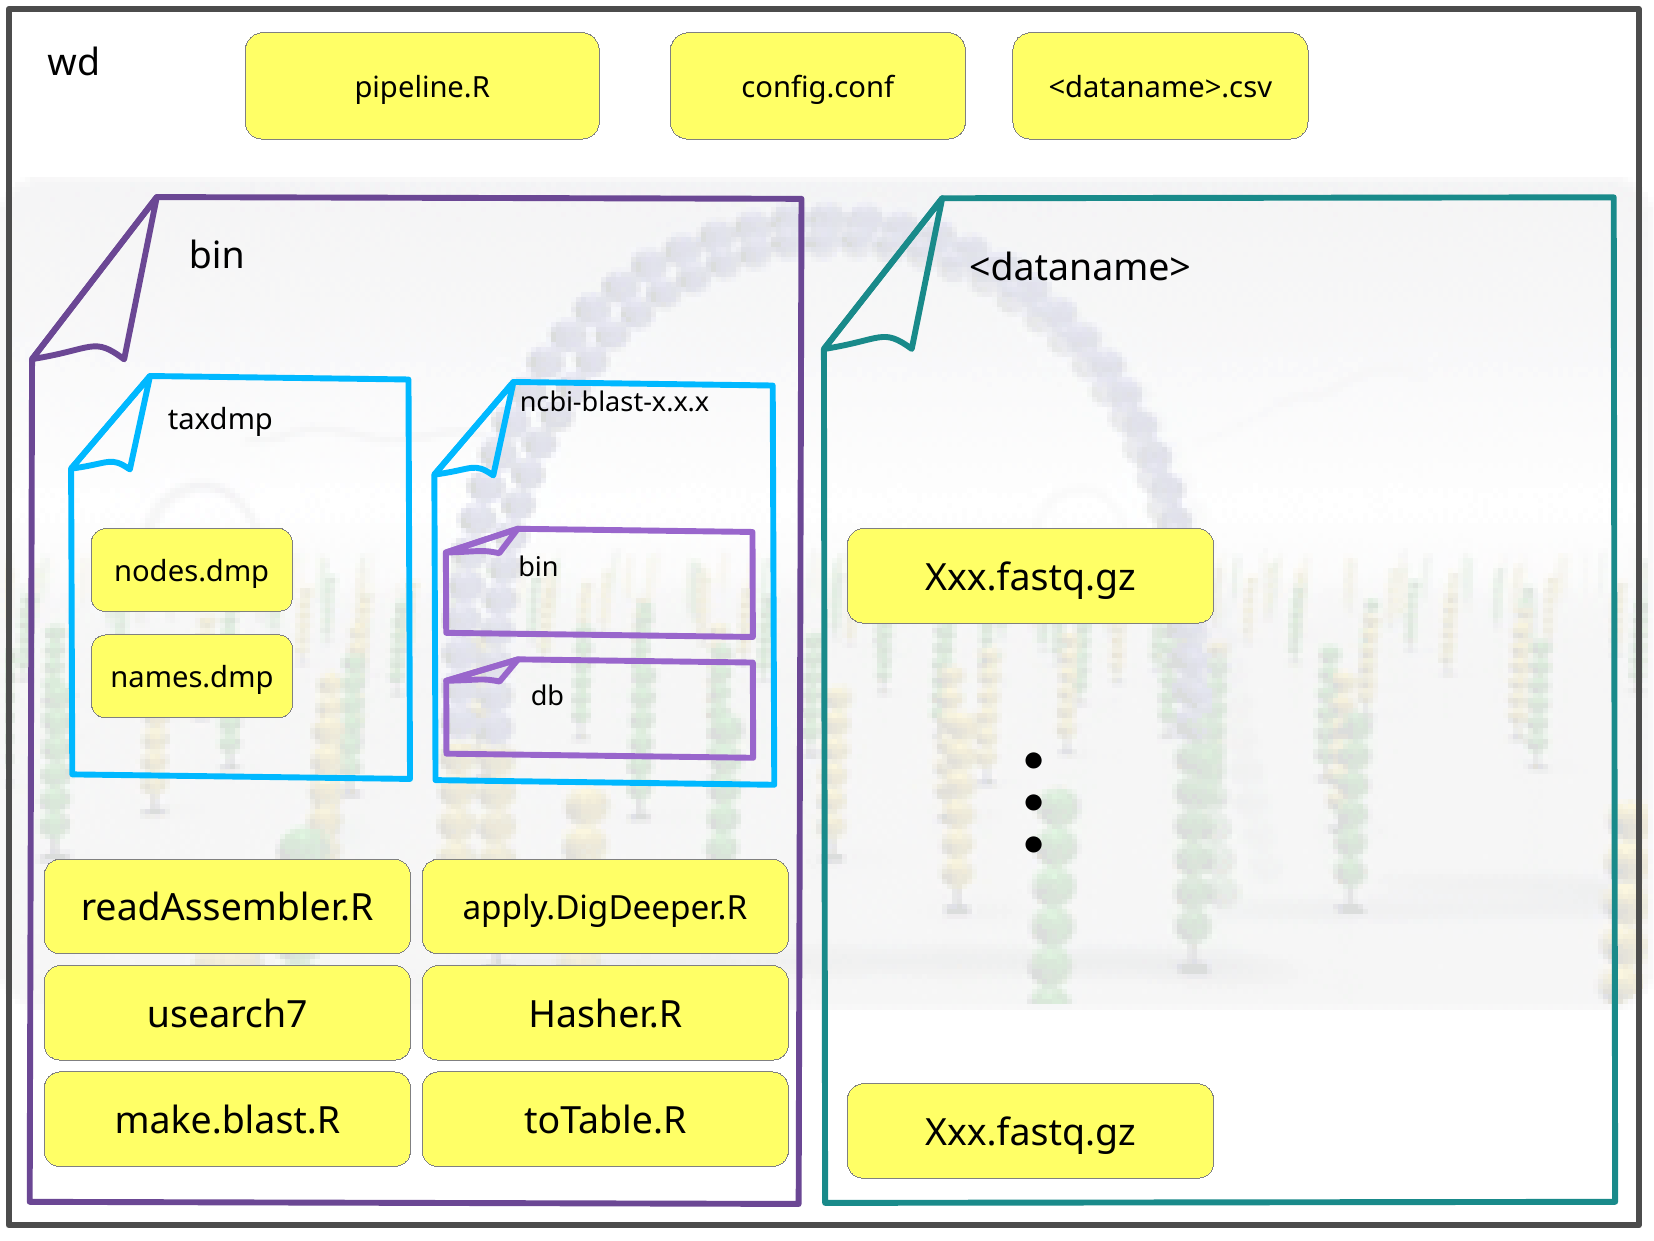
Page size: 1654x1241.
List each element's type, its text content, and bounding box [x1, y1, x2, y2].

text_box usearch7 [44, 965, 411, 1061]
text_box <dataname> [954, 233, 1214, 309]
text_box bin [174, 221, 263, 297]
text_box apply.DigDeeper.R [422, 859, 789, 954]
text_box db [516, 669, 583, 728]
text_box ● ● ● [1007, 730, 1061, 872]
text_box config.conf [670, 32, 966, 140]
text_box taxdmp [153, 391, 297, 454]
text_box wd [32, 28, 116, 104]
text_box [0, 0, 1654, 1241]
text_box Hasher.R [422, 965, 789, 1061]
text_box pipeline.R [245, 32, 600, 140]
text_box make.blast.R [44, 1071, 411, 1167]
text_box Xxx.fastq.gz [847, 528, 1214, 624]
text_box nodes.dmp [91, 528, 293, 612]
text_box <dataname>.csv [1012, 32, 1309, 140]
text_box readAssembler.R [44, 859, 411, 954]
text_box toTable.R [422, 1071, 789, 1167]
text_box Xxx.fastq.gz [847, 1083, 1214, 1179]
text_box bin [503, 540, 576, 670]
text_box names.dmp [91, 634, 293, 718]
text_box ncbi-blast-x.x.x [505, 375, 788, 434]
